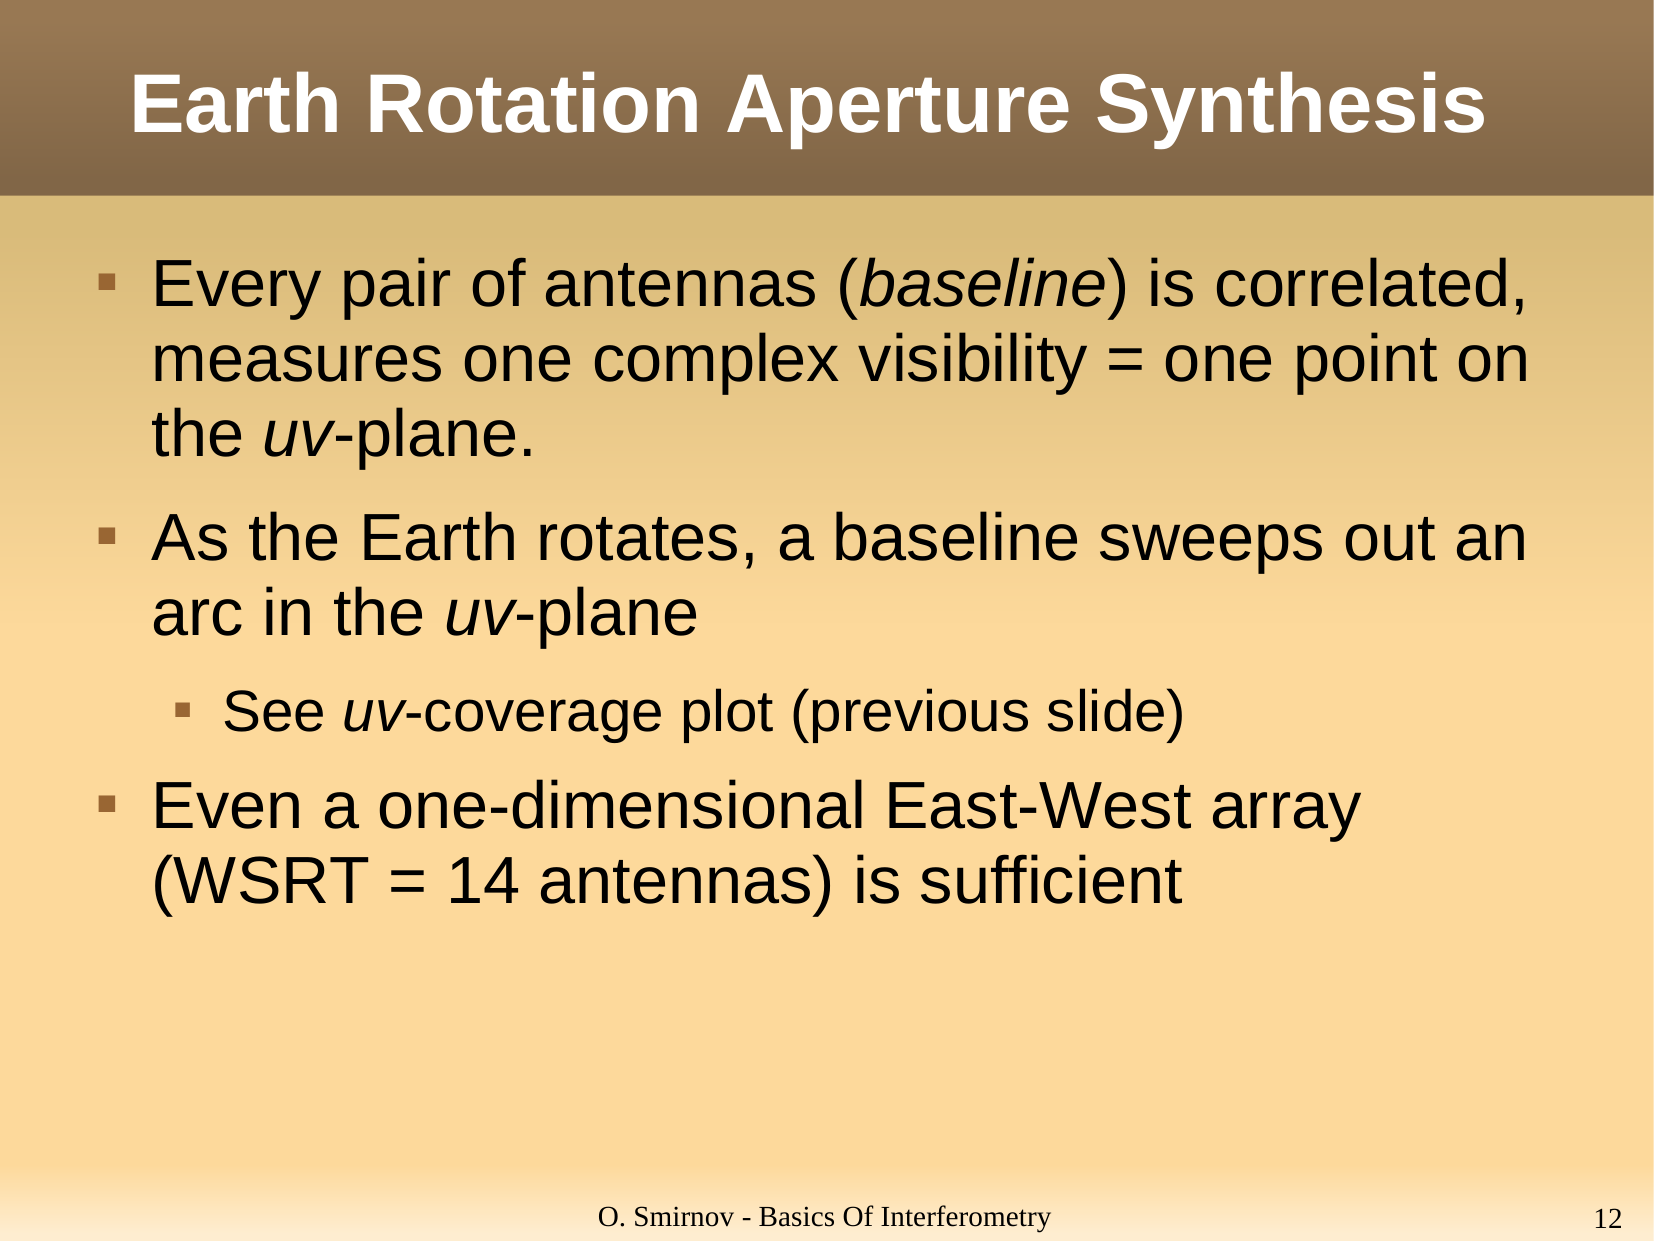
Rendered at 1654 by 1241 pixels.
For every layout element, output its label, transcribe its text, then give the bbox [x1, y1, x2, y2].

picture [0, 0, 1654, 1241]
title Earth Rotation Aperture Synthesis [76, 7, 1565, 200]
list Every pair of antennas (baseline) is correlated, measures one complex visibility = one point on the uv-plane. As the Earth rotates, a baseline sweeps out an arc in the uv-plane See uv-coverage plot (previous slide) Even a one-dimensional East-West array (WSRT = 14 antennas) is sufficient [80, 246, 1570, 1051]
